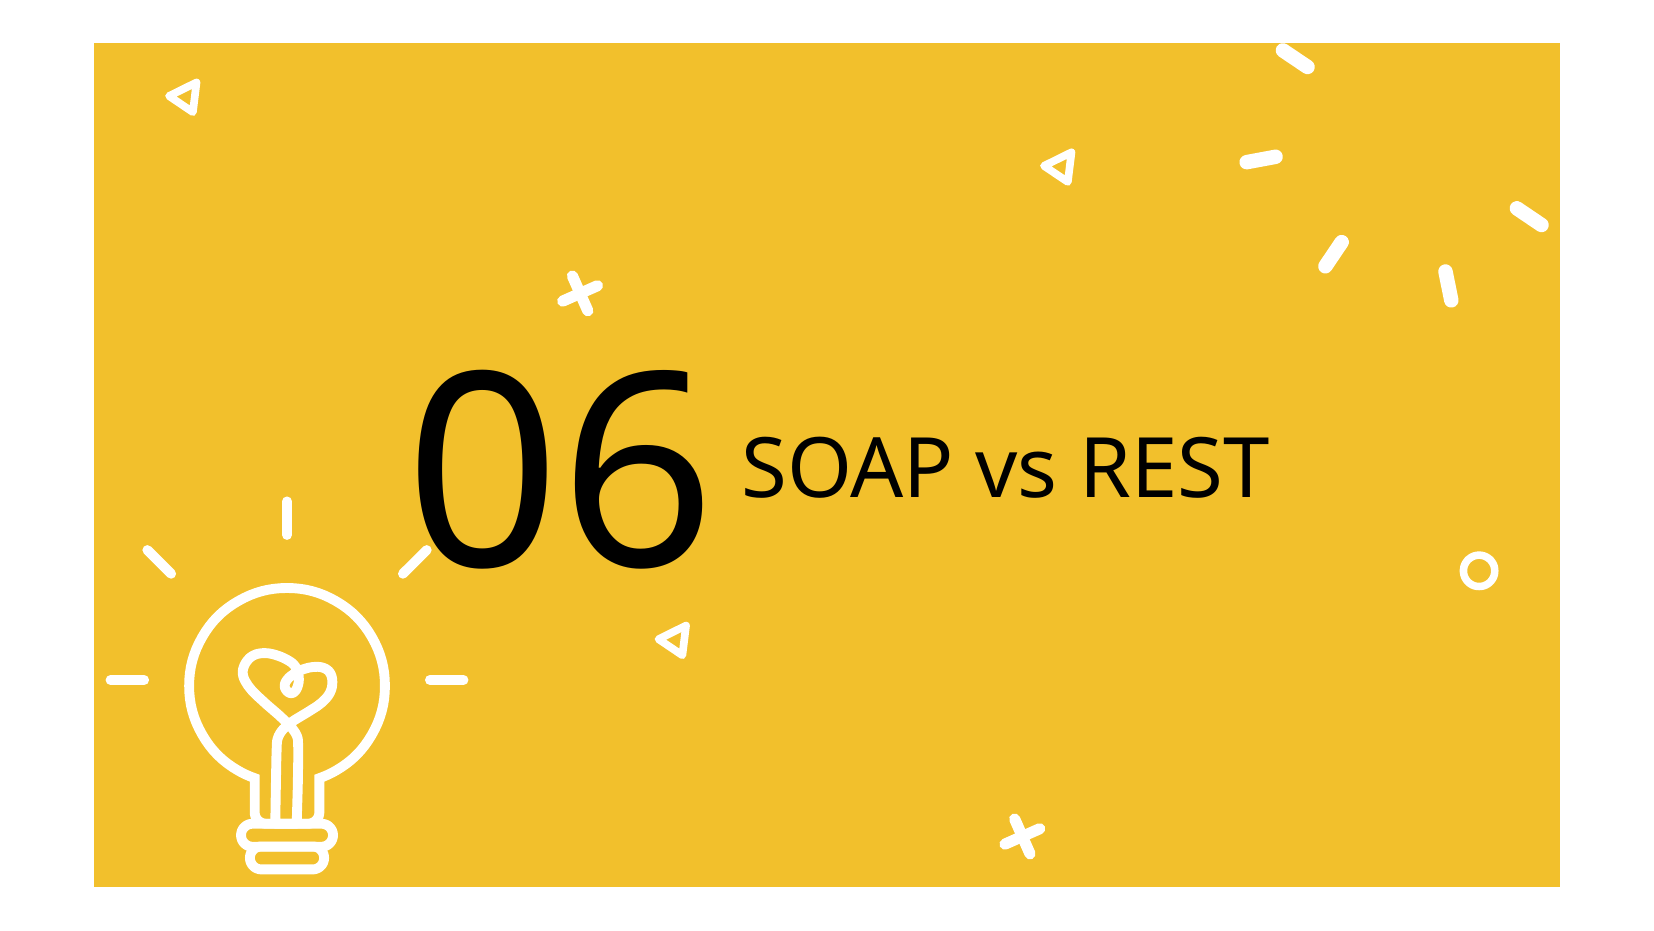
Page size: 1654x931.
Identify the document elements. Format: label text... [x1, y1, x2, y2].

title SOAP vs REST [751, 408, 1462, 522]
title 06 [405, 276, 751, 646]
